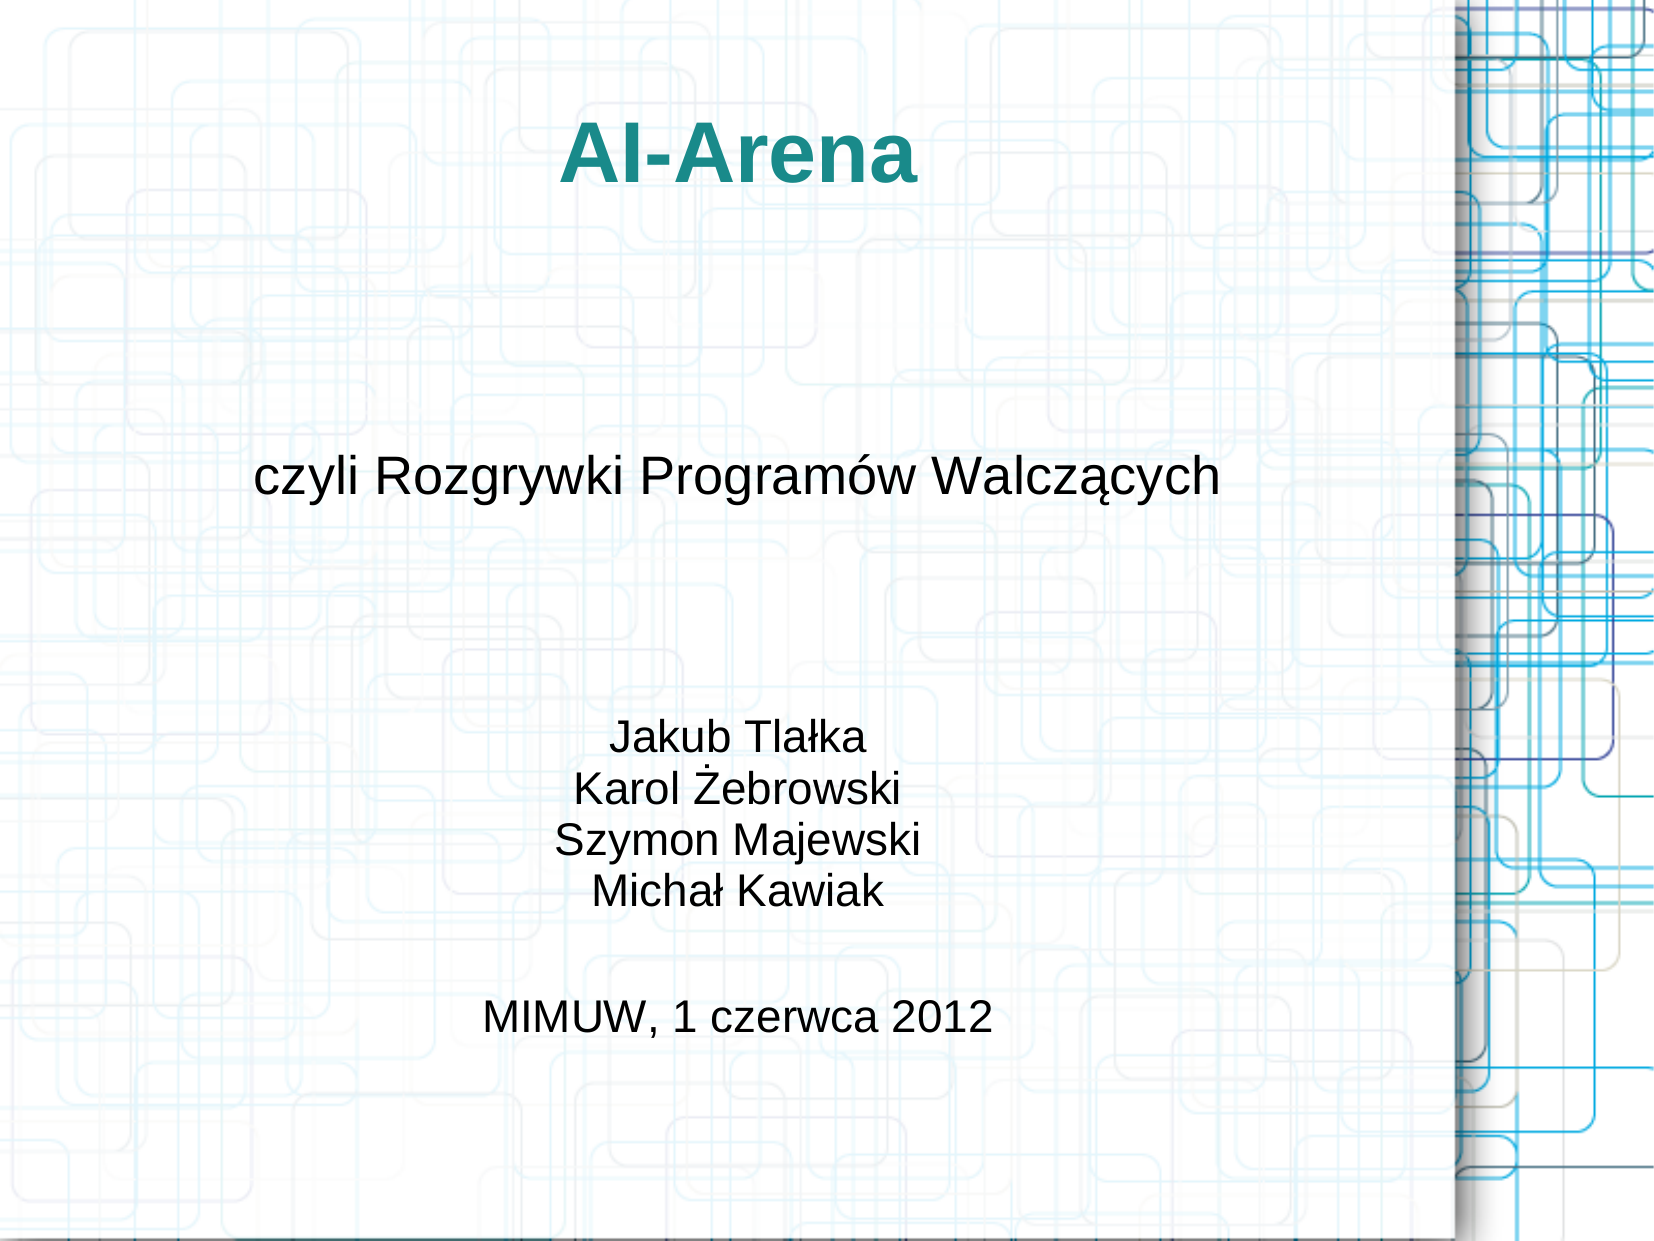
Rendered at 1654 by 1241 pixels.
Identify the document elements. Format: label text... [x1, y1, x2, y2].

title AI-Arena [59, 49, 1418, 257]
picture [0, 0, 1654, 1241]
subtitle czyli Rozgrywki Programów Walczących Jakub Tlałka Karol Żebrowski Szymon Majewski Michał Kawiak MIMUW, 1 czerwca 2012 [70, 413, 1406, 1075]
